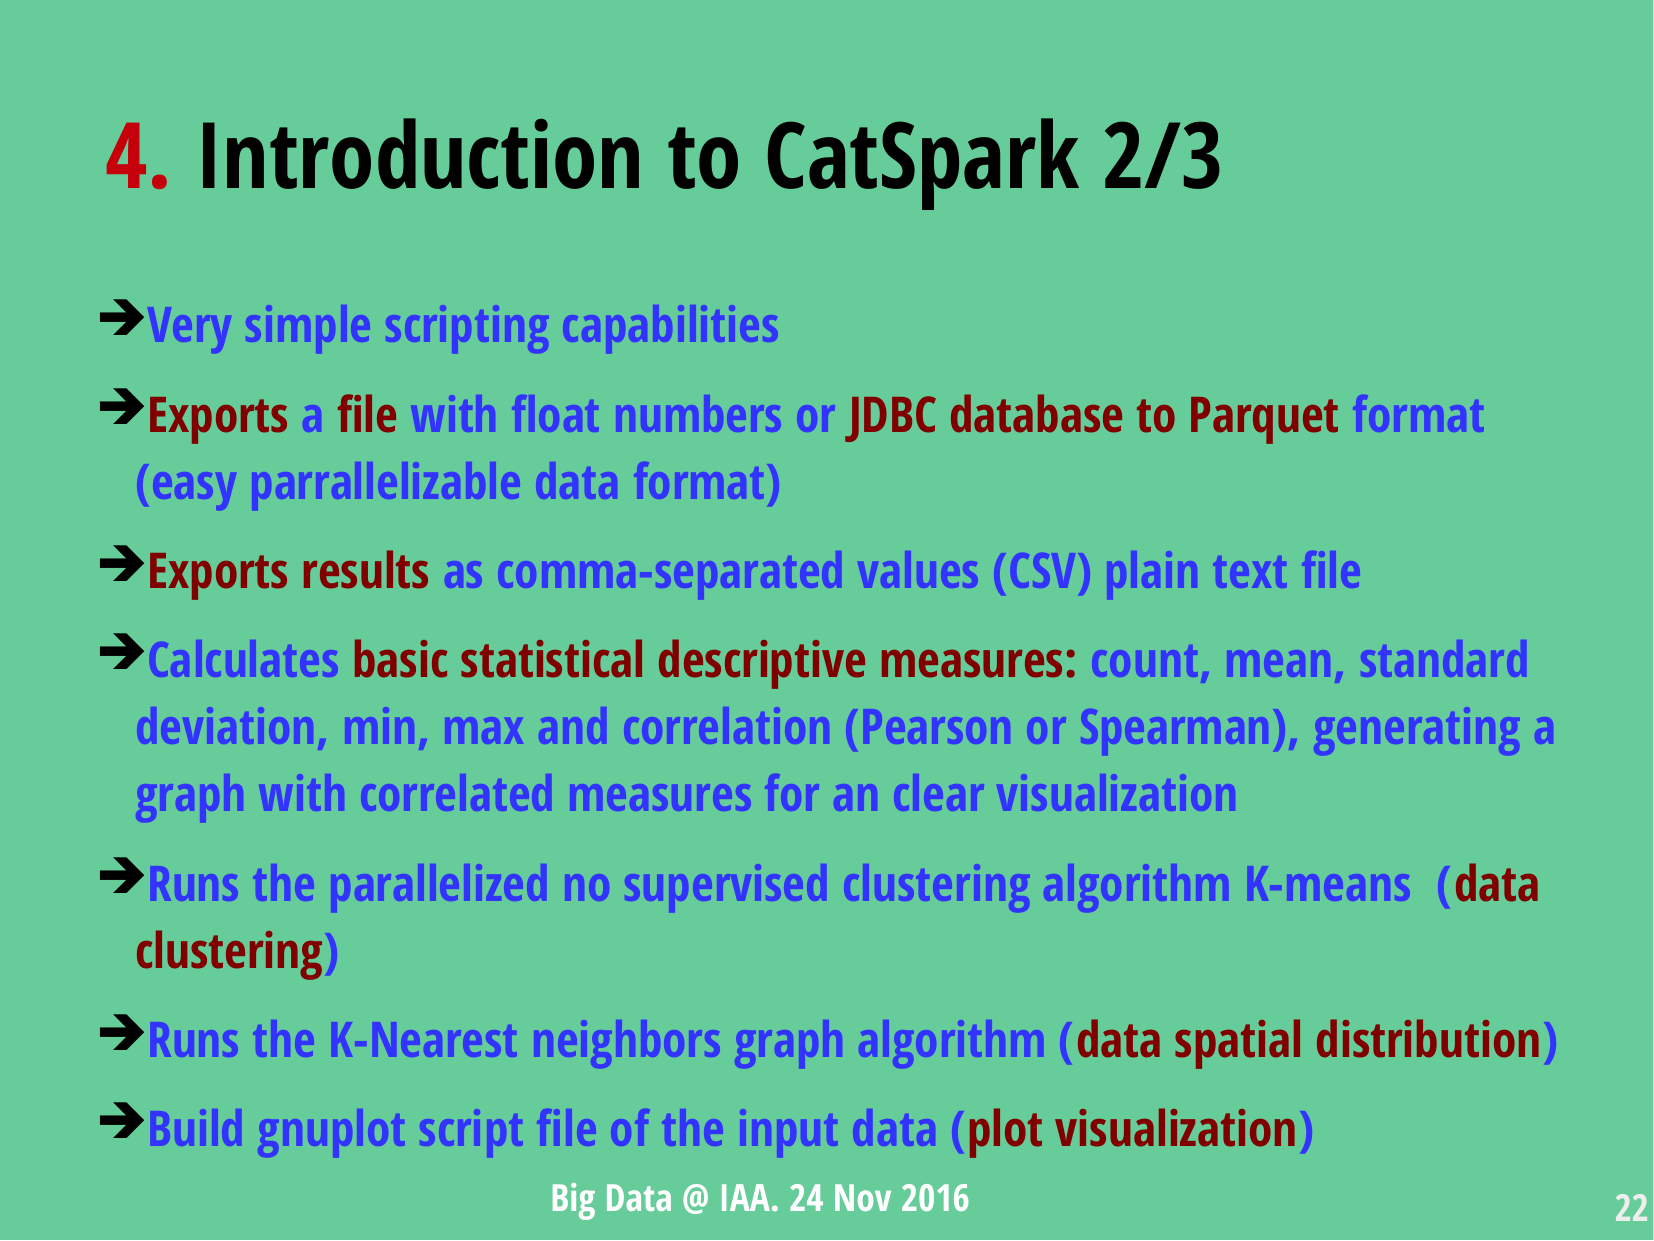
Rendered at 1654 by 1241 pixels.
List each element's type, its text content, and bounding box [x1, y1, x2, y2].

list Very simple scripting capabilities Exports a file with float numbers or JDBC database to Parquet format (easy parrallelizable data format) Exports results as comma-separated values (CSV) plain text file Calculates basic statistical descriptive measures: count, mean, standard deviation, min, max and correlation (Pearson or Spearman), generating a graph with correlated measures for an clear visualization Runs the parallelized no supervised clustering algorithm K-means (data clustering) Runs the K-Nearest neighbors graph algorithm (data spatial distribution) Build gnuplot script file of the input data (plot visualization) [82, 290, 1571, 1182]
title 4. Introduction to CatSpark 2/3 [82, 49, 1571, 257]
